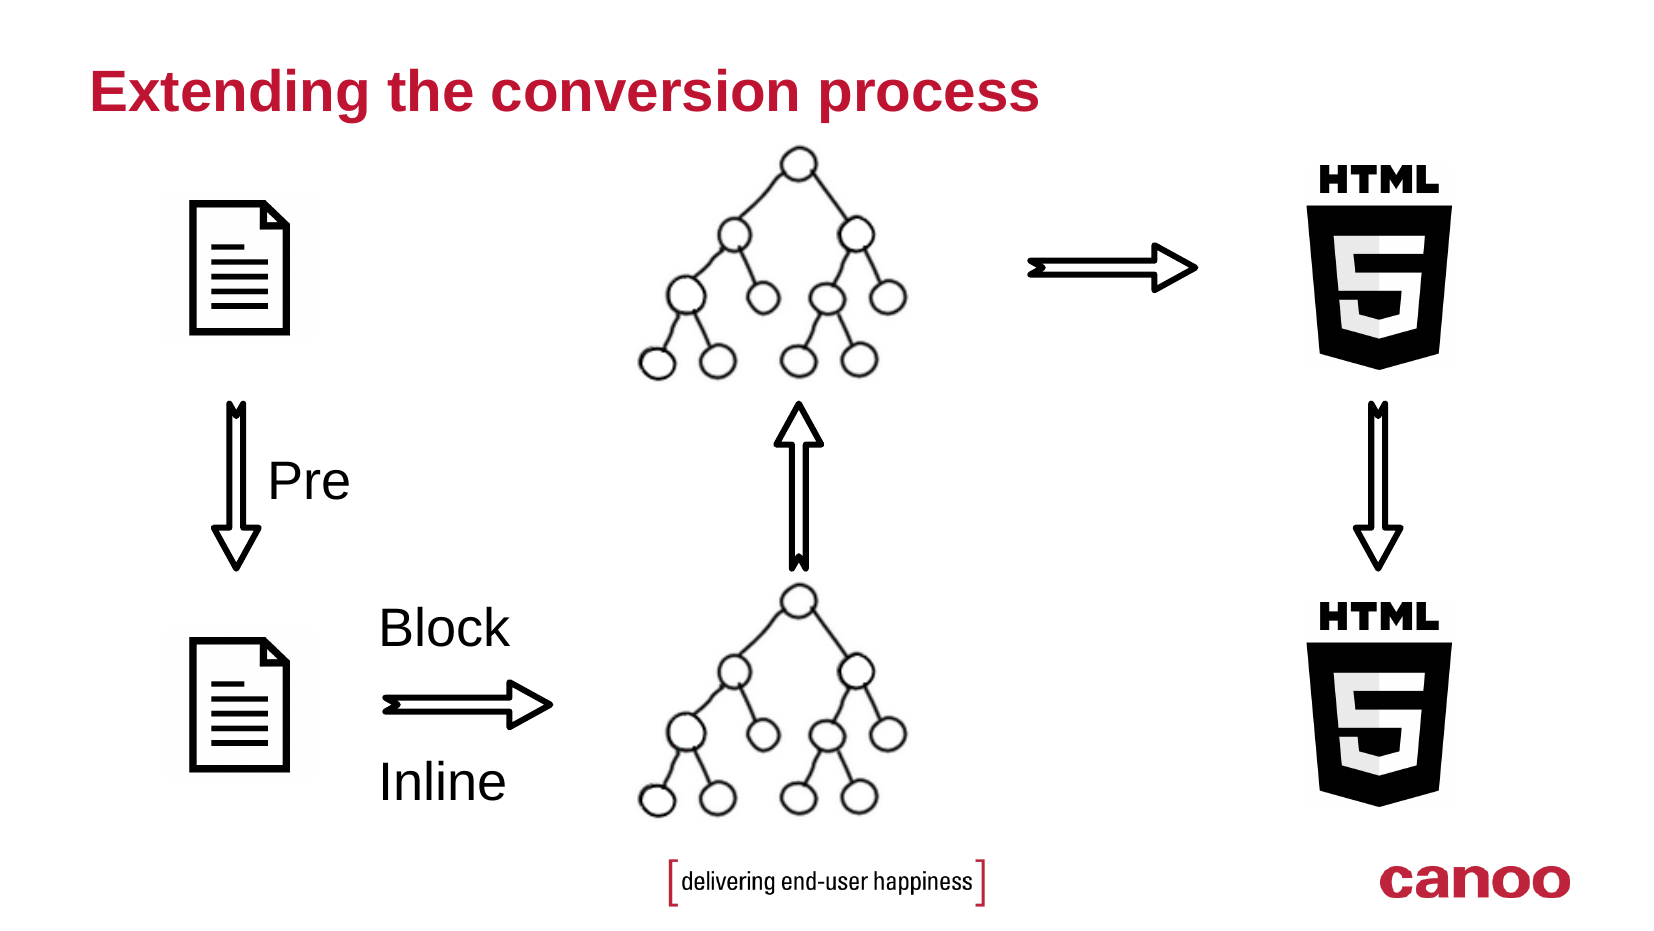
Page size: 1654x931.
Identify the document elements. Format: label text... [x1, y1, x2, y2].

picture [1380, 866, 1570, 898]
picture [1304, 165, 1455, 370]
text_box Inline [363, 738, 541, 819]
picture [1304, 602, 1455, 807]
picture [662, 855, 991, 910]
text_box Block [363, 585, 541, 665]
picture [164, 192, 315, 343]
picture [164, 629, 315, 780]
title Extending the conversion process [75, 45, 1591, 136]
picture [621, 142, 922, 393]
text_box Pre [252, 437, 430, 518]
picture [621, 579, 922, 830]
